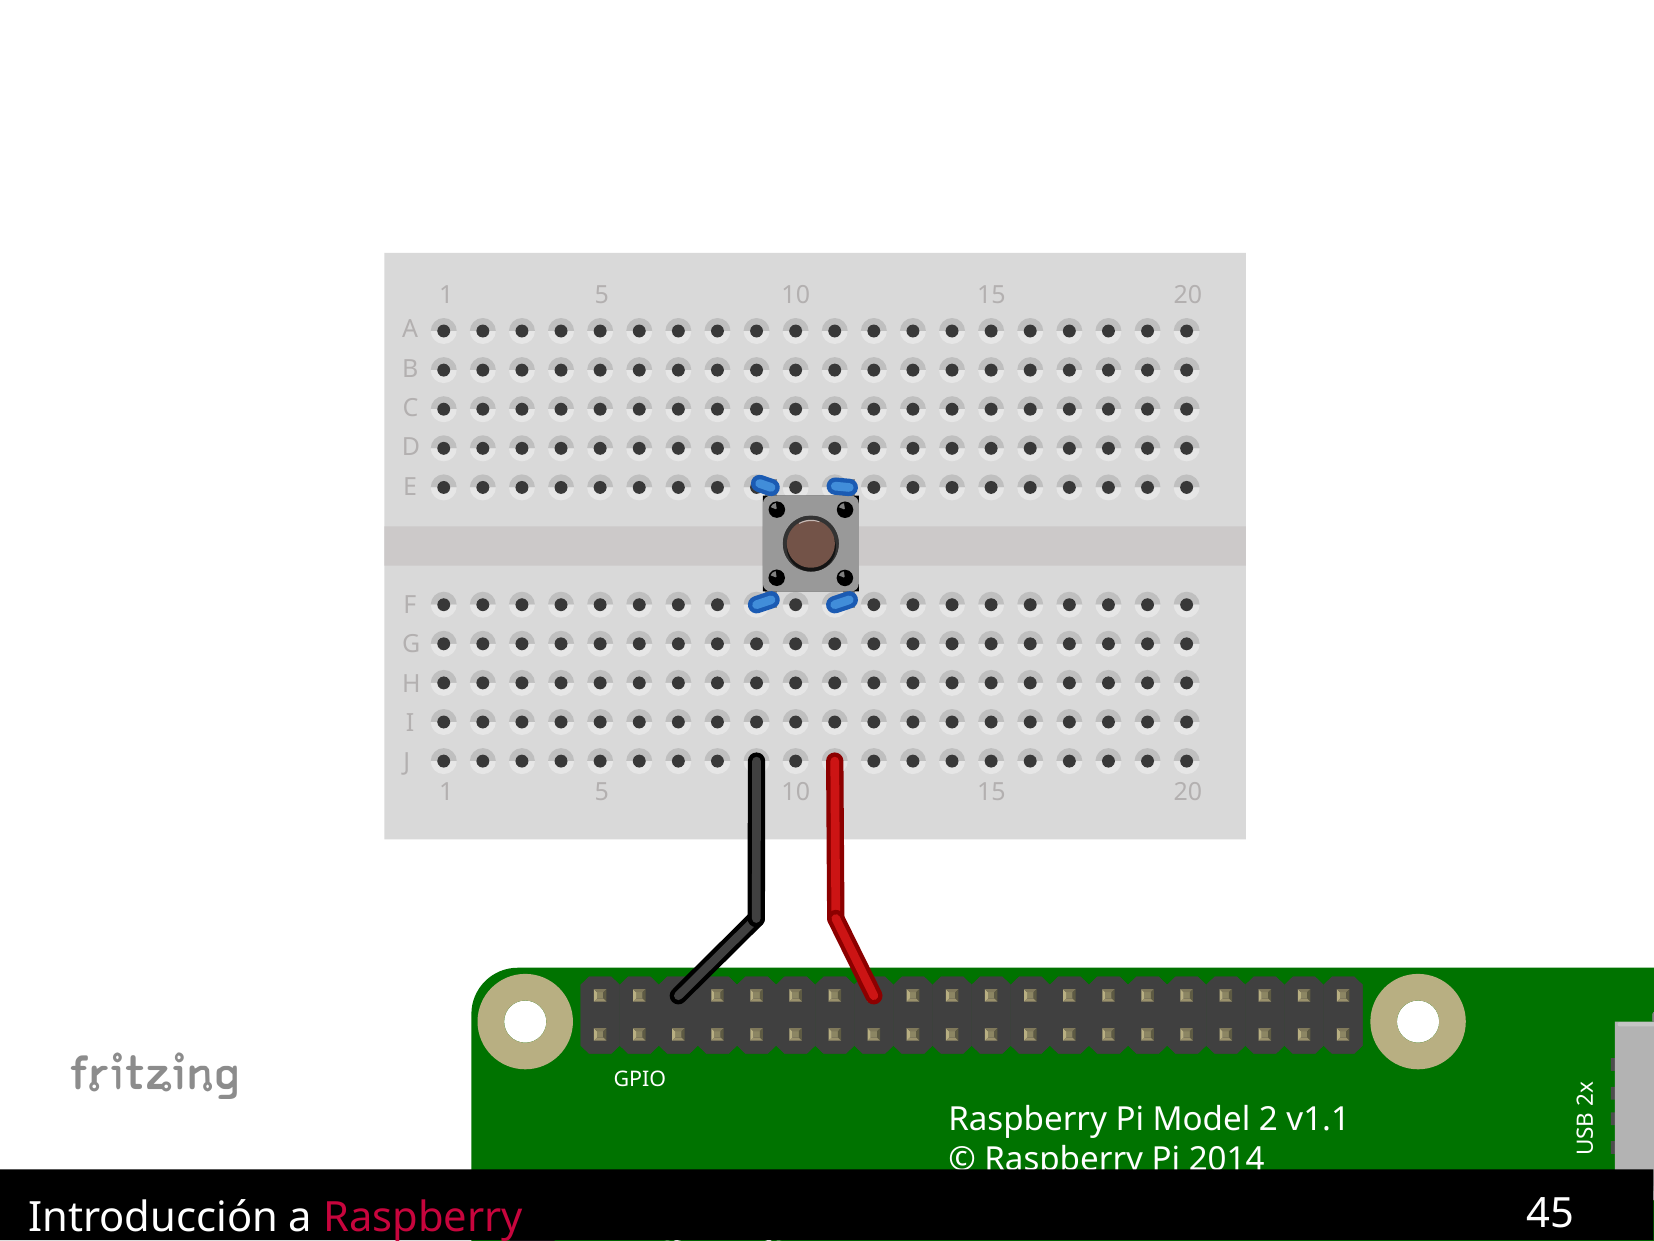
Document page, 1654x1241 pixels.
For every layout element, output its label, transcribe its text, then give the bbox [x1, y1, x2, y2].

text_box Introducción a Raspberry Pi [13, 1179, 556, 1241]
picture [58, 1038, 237, 1099]
picture [384, 252, 1654, 1169]
text_box [0, 0, 1654, 1241]
text_box <number> [1521, 1175, 1654, 1241]
